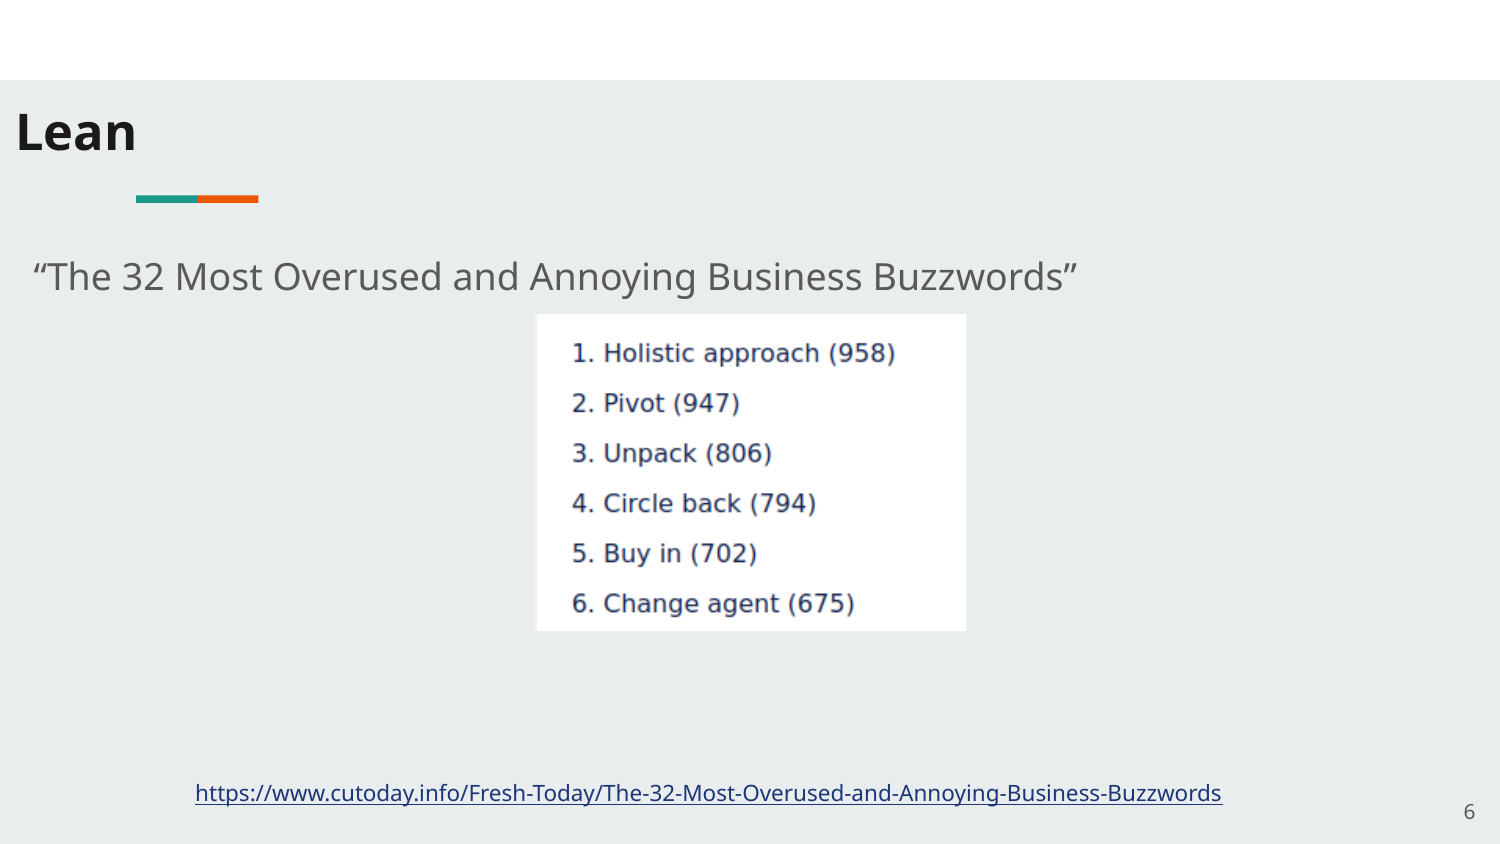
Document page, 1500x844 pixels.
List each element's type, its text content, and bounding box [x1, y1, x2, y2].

picture [533, 314, 967, 631]
subtitle https://www.cutoday.info/Fresh-Today/The-32-Most-Overused-and-Annoying-Business-Buzzwords [180, 762, 1320, 831]
slide_number <number> [1400, 779, 1491, 844]
title Lean [0, 80, 1101, 181]
subtitle “The 32 Most Overused and Annoying Business Buzzwords” [18, 235, 1466, 443]
